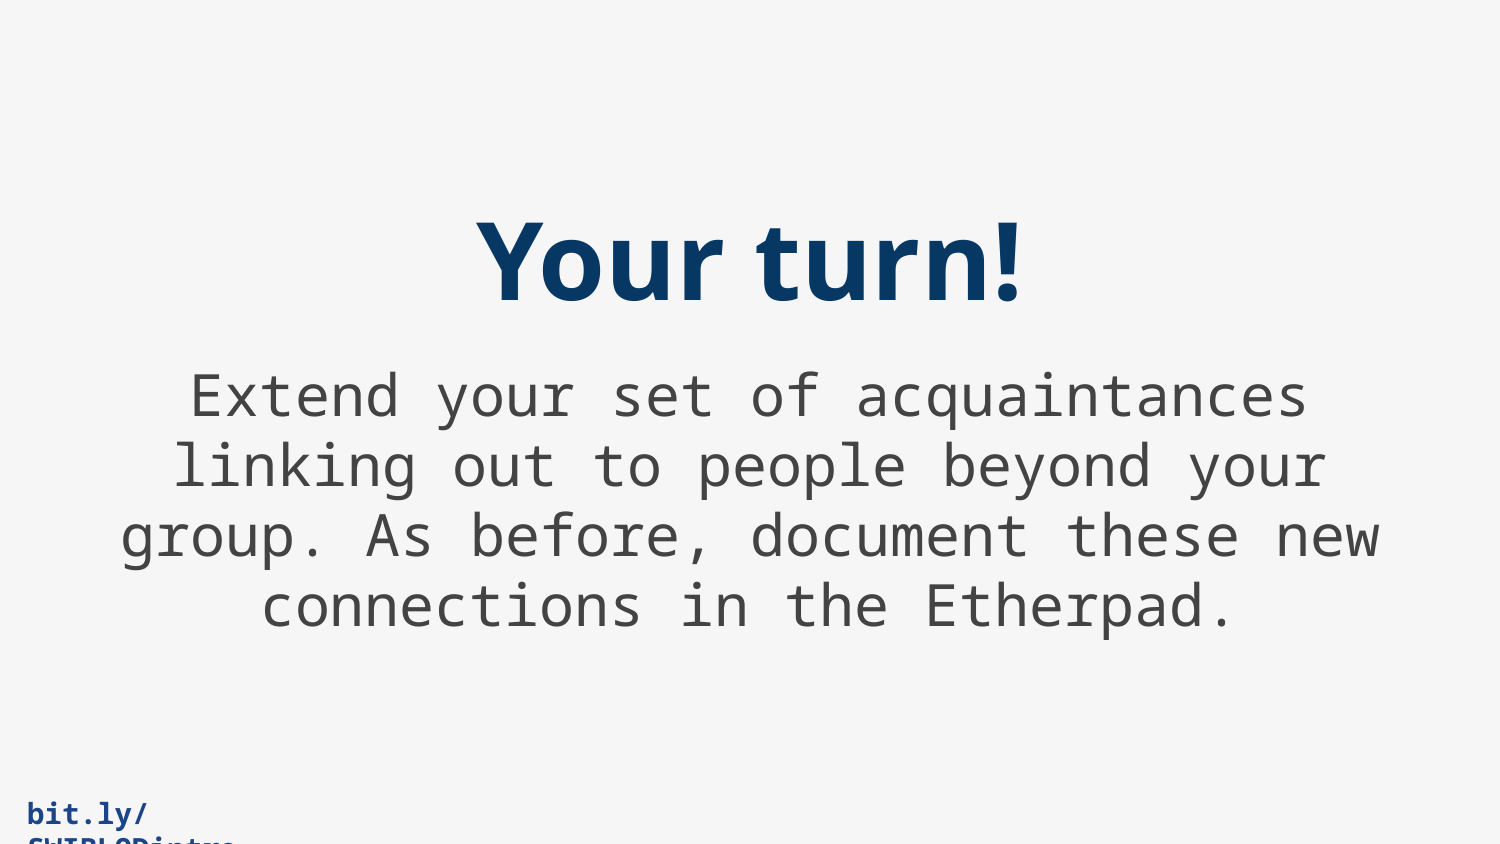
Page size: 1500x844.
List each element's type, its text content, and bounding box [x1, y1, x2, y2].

subtitle Extend your set of acquaintances linking out to people beyond your group. As before, document these new connections in the Etherpad. [51, 343, 1449, 660]
title Your turn! [51, 184, 1449, 338]
